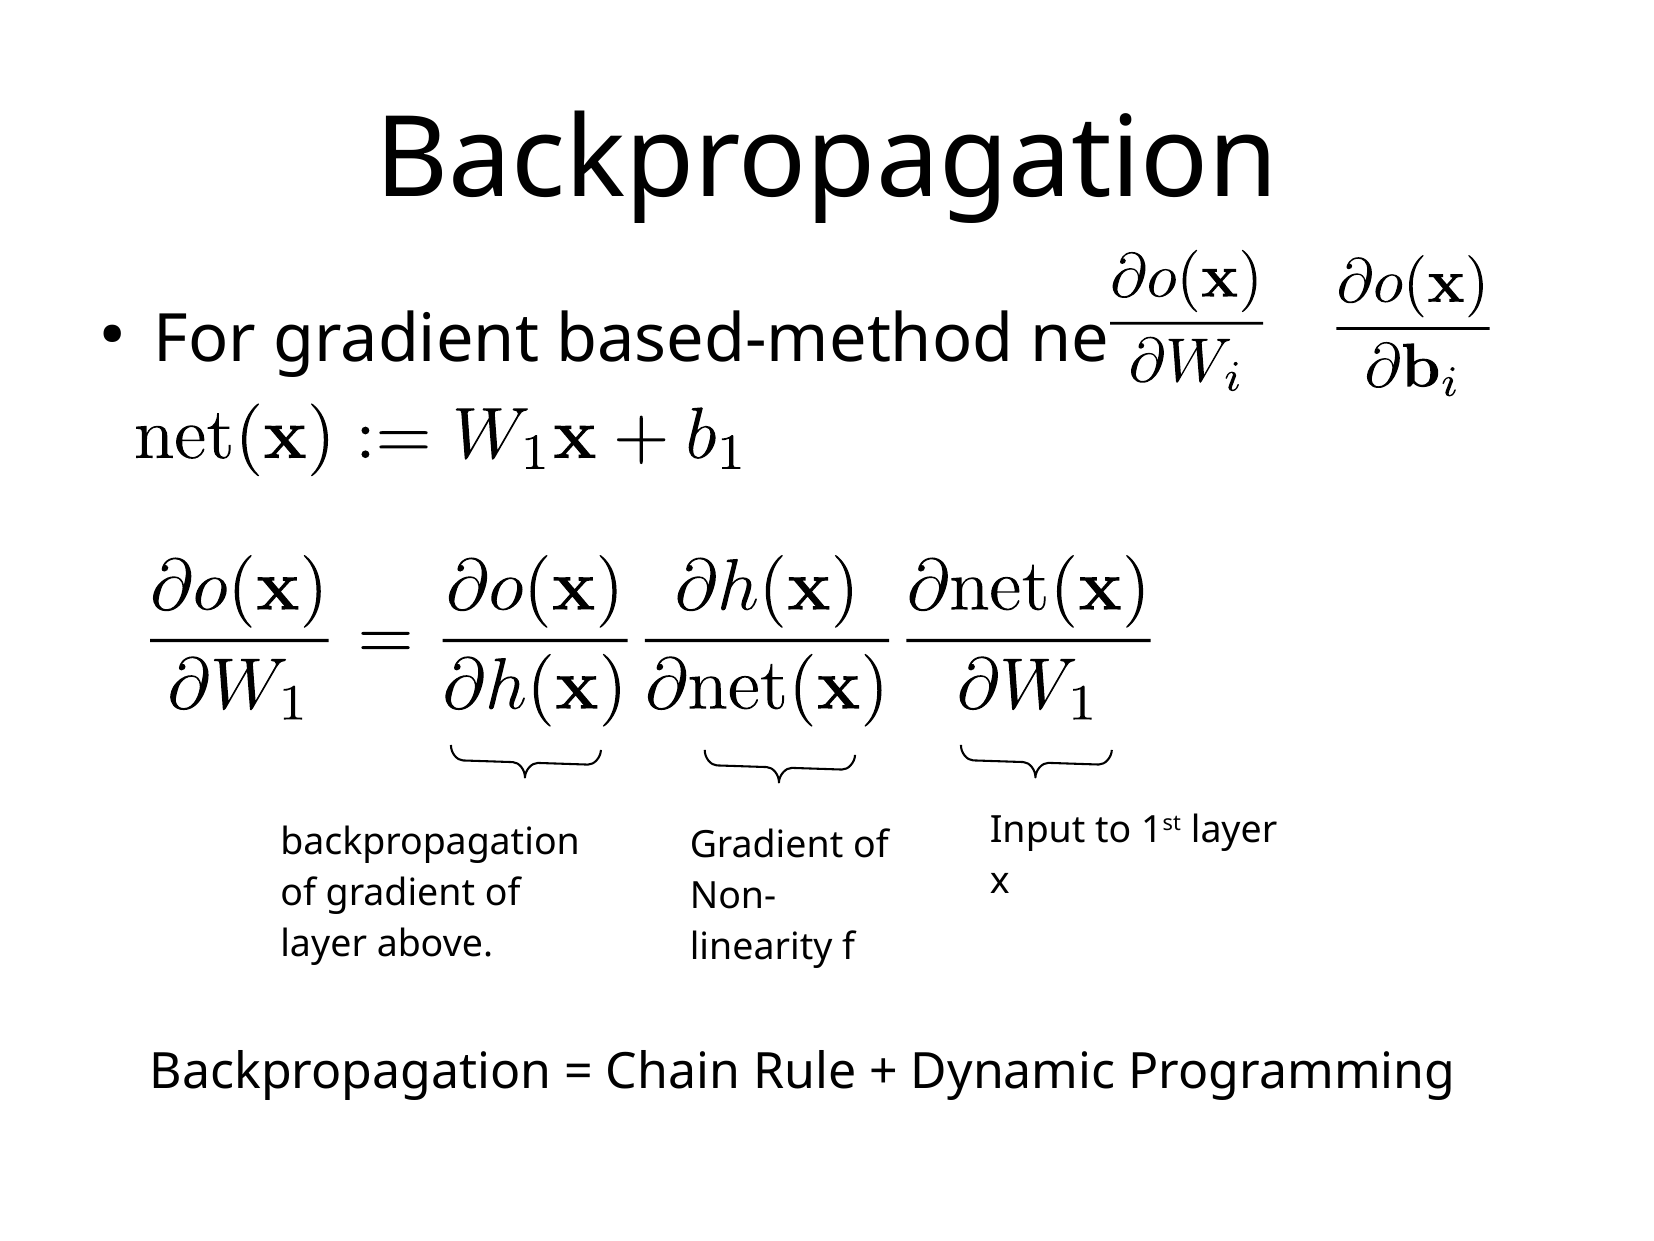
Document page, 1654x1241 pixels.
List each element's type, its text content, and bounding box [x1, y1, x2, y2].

text_box [1110, 249, 1264, 392]
list For gradient based-method need [82, 290, 1571, 1010]
text_box Backpropagation = Chain Rule + Dynamic Programming [135, 1027, 1486, 1143]
text_box Gradient of Non-linearity f [675, 810, 931, 939]
text_box [1336, 255, 1490, 397]
text_box [150, 555, 1151, 727]
title Backpropagation [82, 49, 1571, 257]
text_box backpropagation of gradient of layer above. [265, 807, 596, 973]
text_box [133, 403, 746, 477]
text_box Input to 1st layer x [975, 795, 1306, 852]
